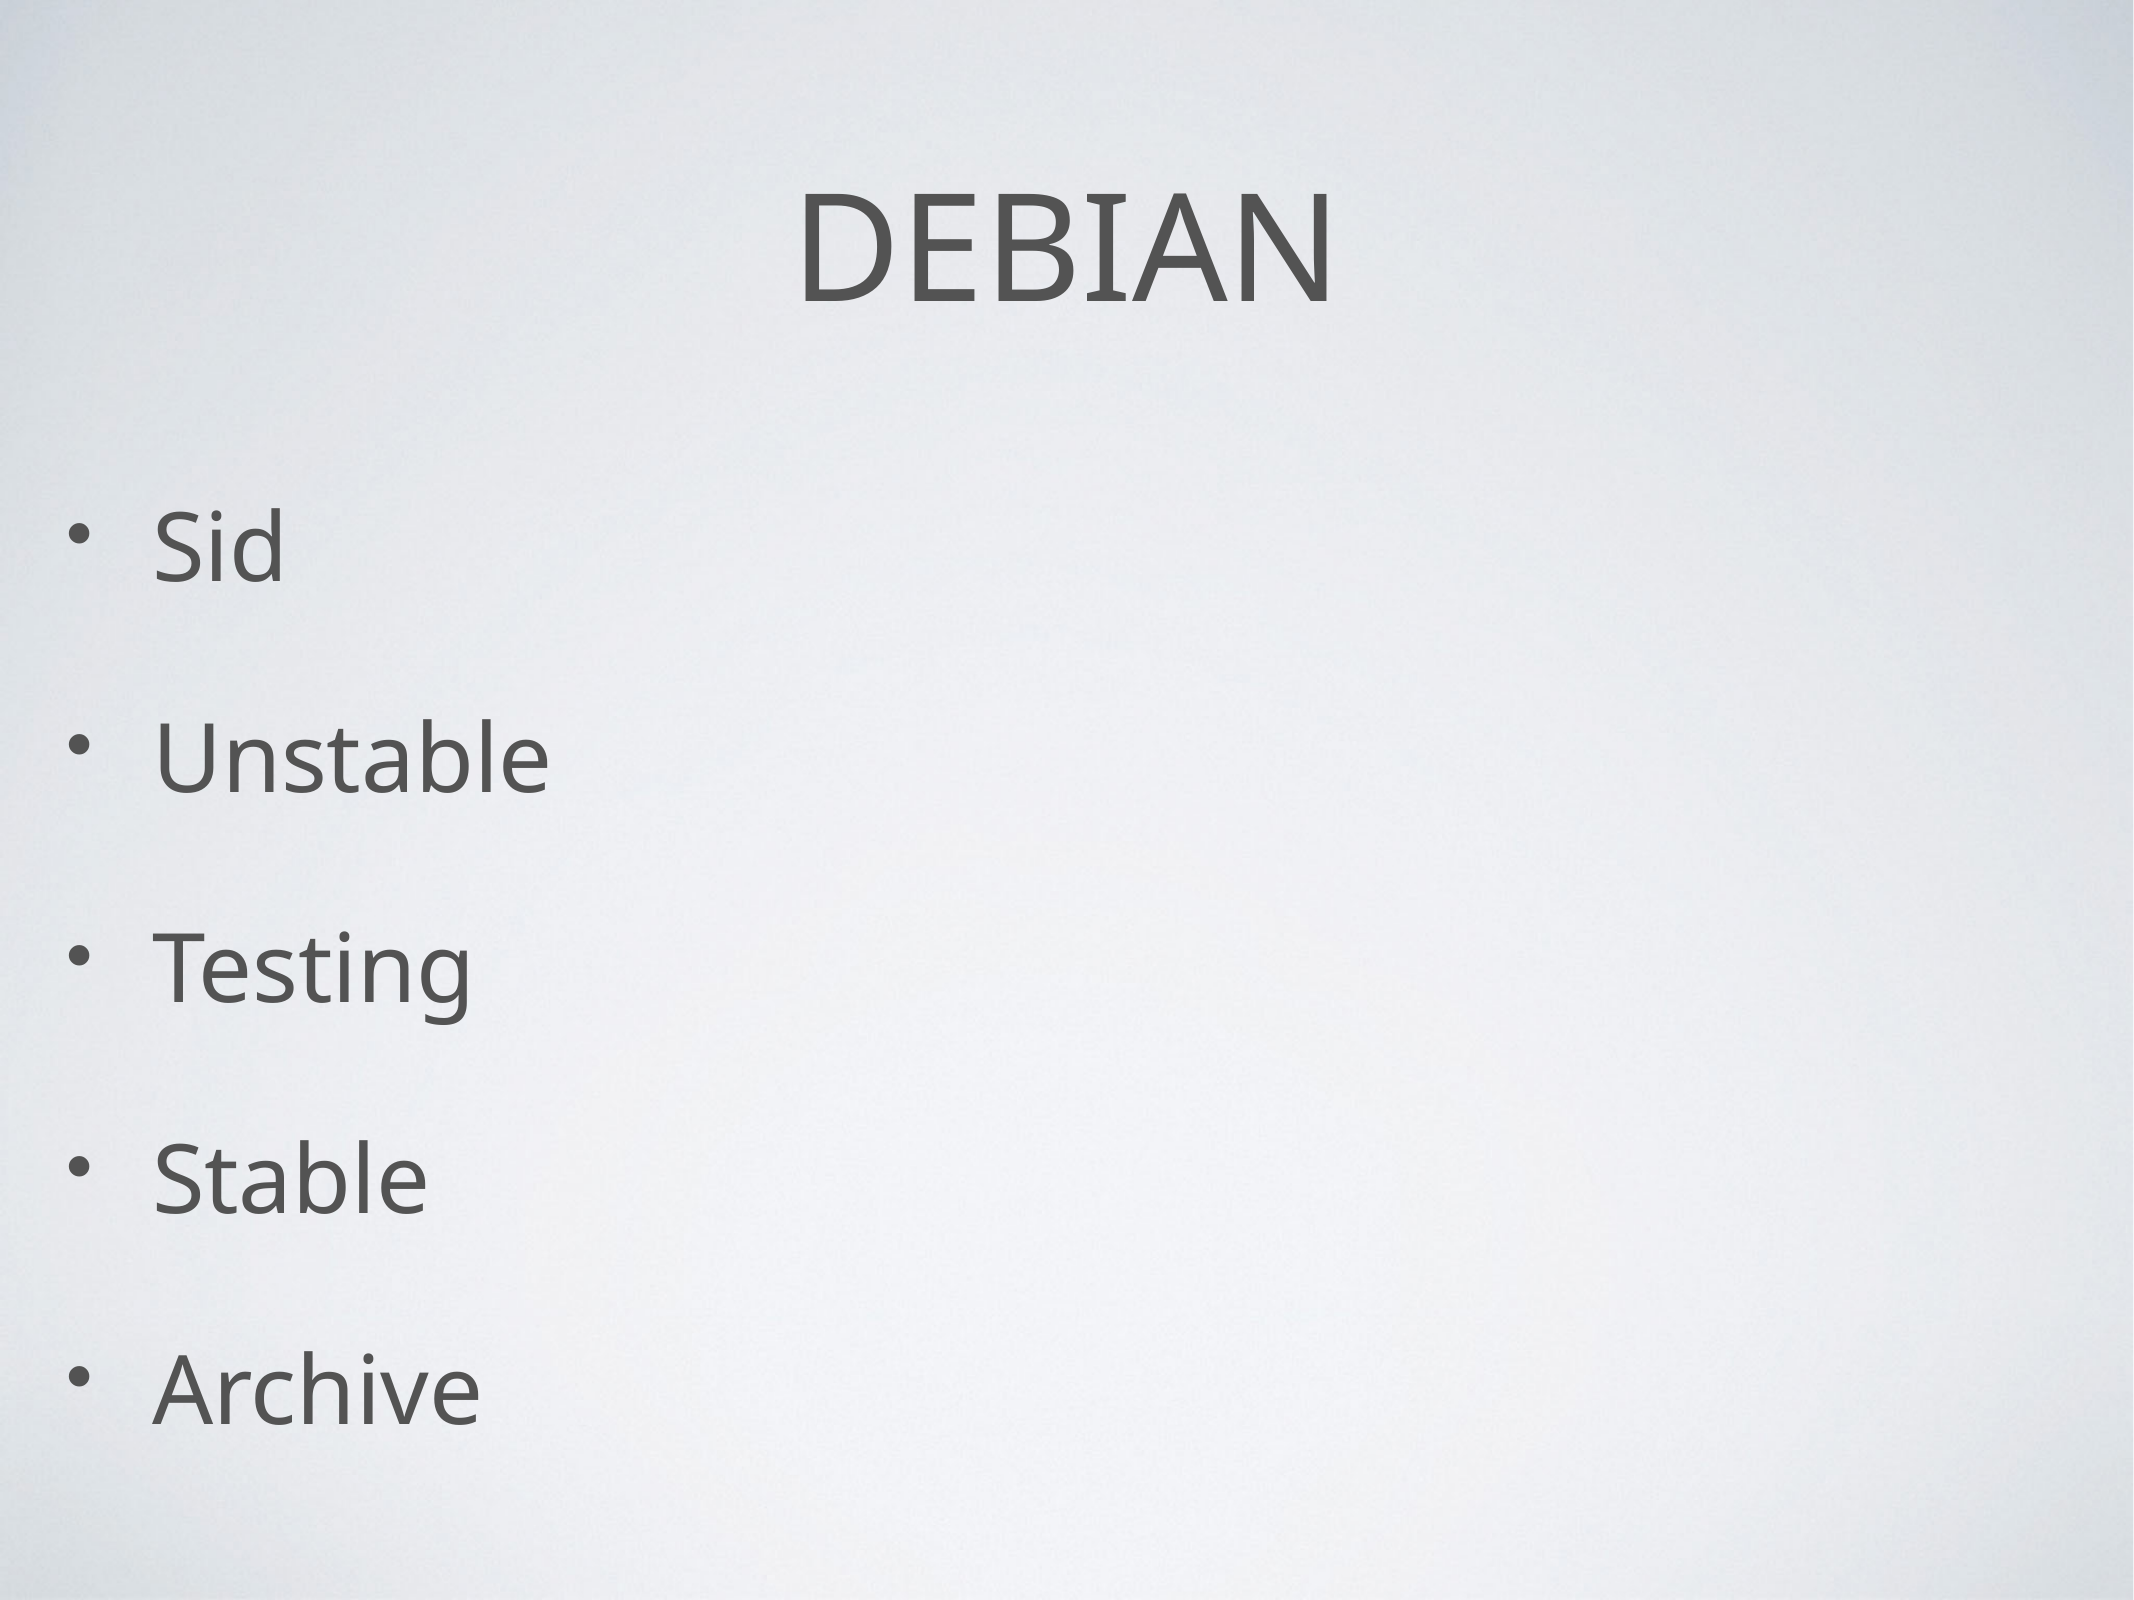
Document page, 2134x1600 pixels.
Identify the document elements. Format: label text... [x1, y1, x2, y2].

picture [0, 0, 2134, 1600]
list Sid Unstable Testing Stable Archive [58, 447, 2075, 1482]
title Debian [58, 41, 2075, 442]
